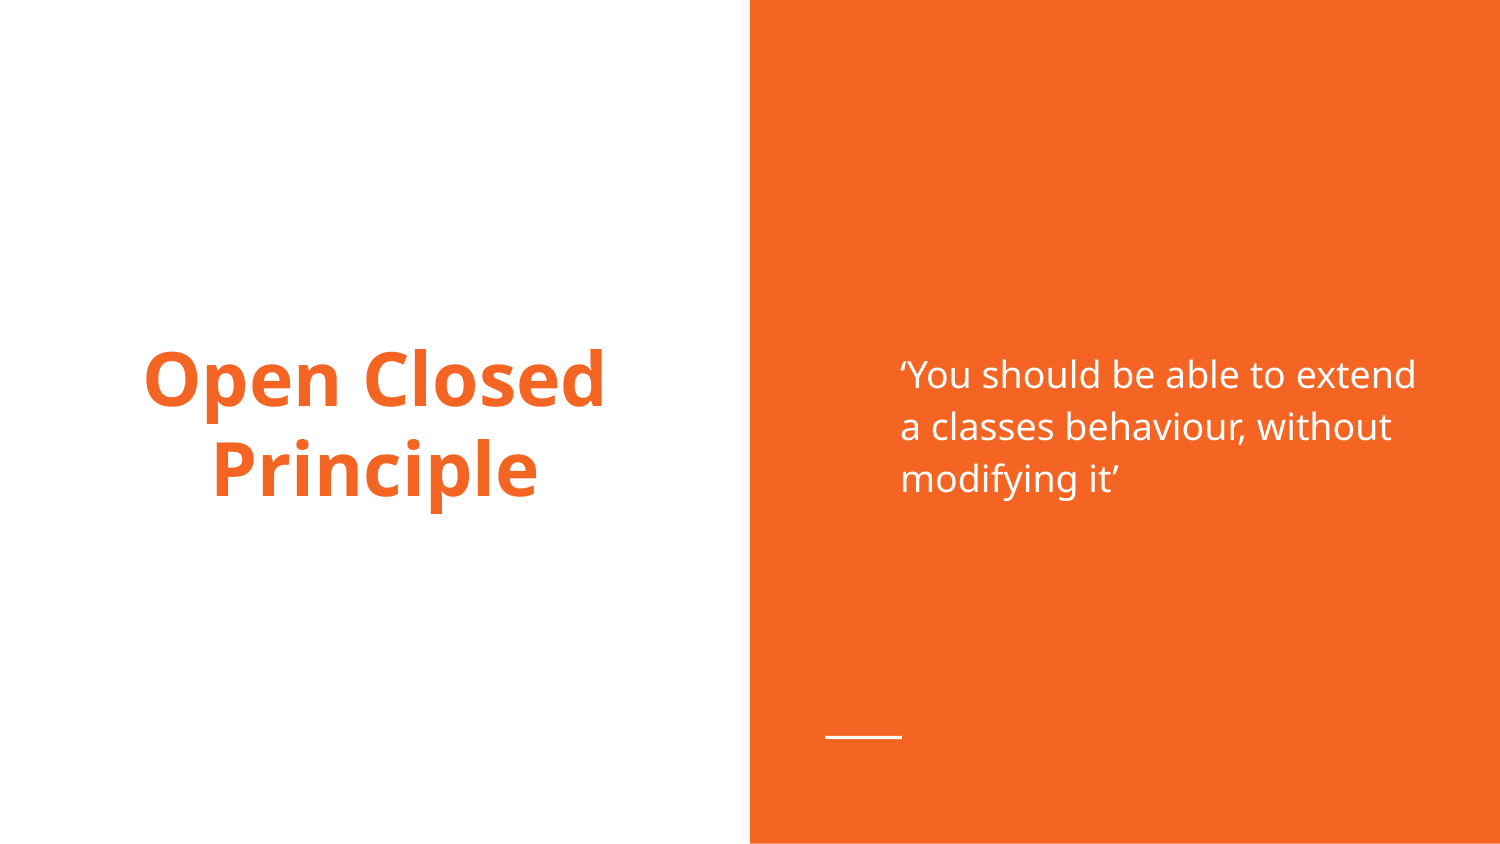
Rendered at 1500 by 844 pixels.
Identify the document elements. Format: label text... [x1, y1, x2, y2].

title Open Closed Principle [43, 313, 708, 530]
list ‘You should be able to extend a classes behaviour, without modifying it’ [810, 118, 1440, 725]
